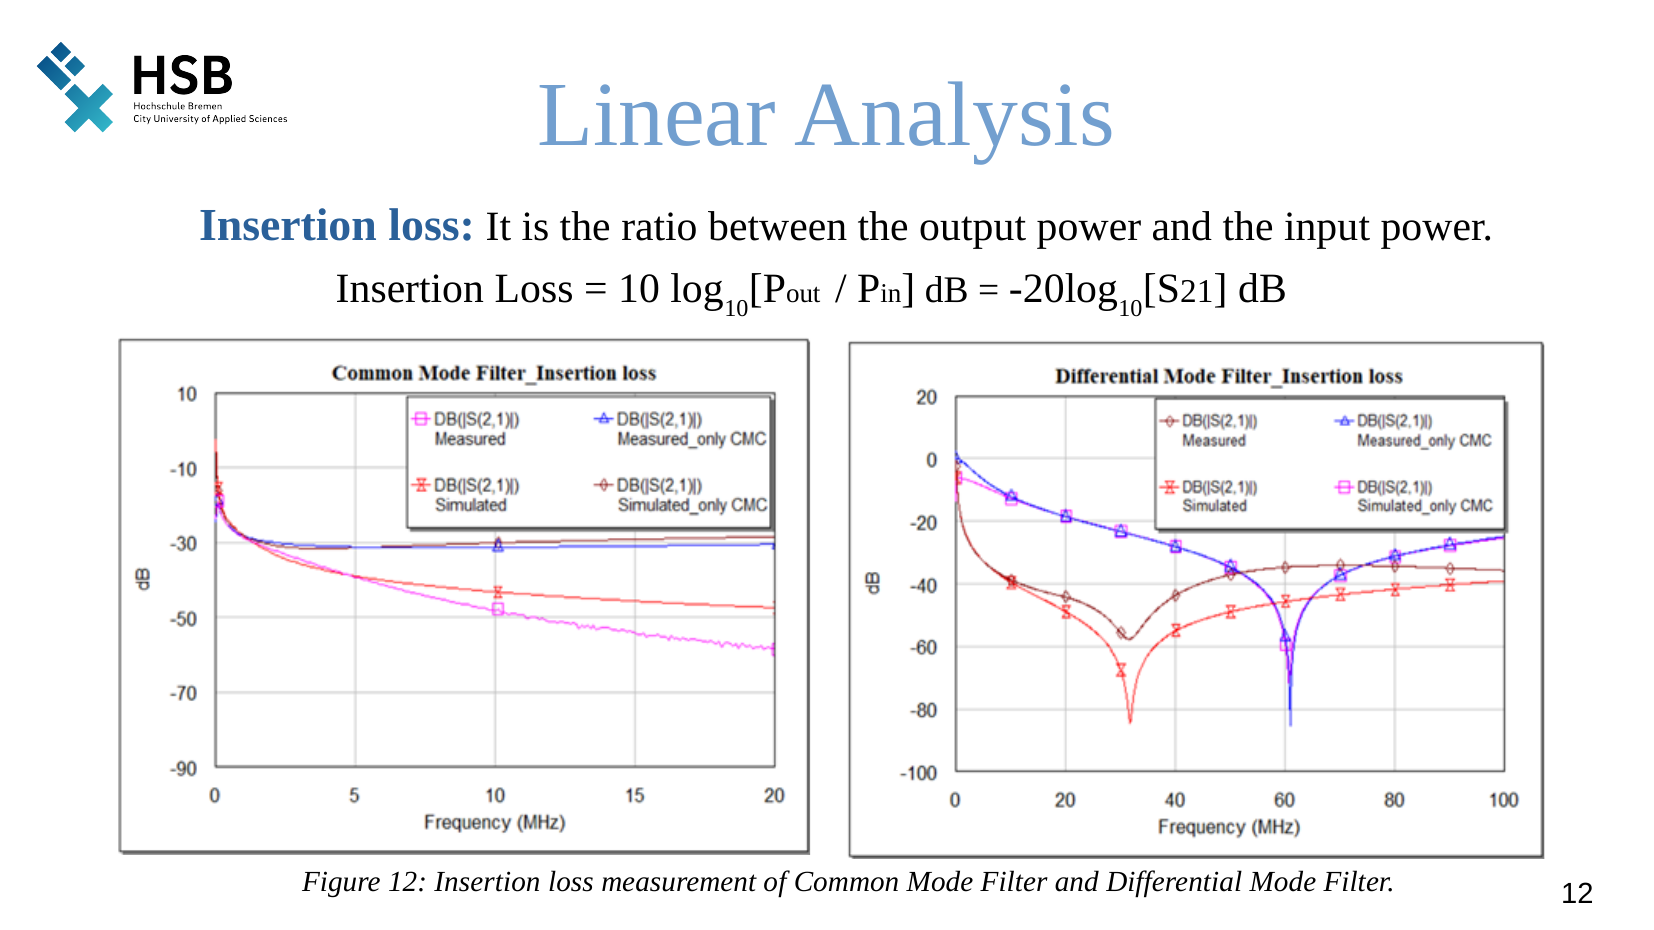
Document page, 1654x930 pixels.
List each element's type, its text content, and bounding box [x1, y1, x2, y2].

picture [116, 336, 811, 855]
title Linear Analysis [82, 37, 1571, 193]
text_box Figure 12: Insertion loss measurement of Common Mode Filter and Differential Mode Filter. [287, 858, 1418, 906]
text_box Insertion loss: It is the ratio between the output power and the input power. Insertion Loss = 10 log10[Pout / Pin] dB = -20log10[S21] dB [184, 192, 1515, 376]
picture [845, 339, 1545, 859]
text_box <number> [1546, 870, 1653, 926]
picture [26, 23, 297, 149]
